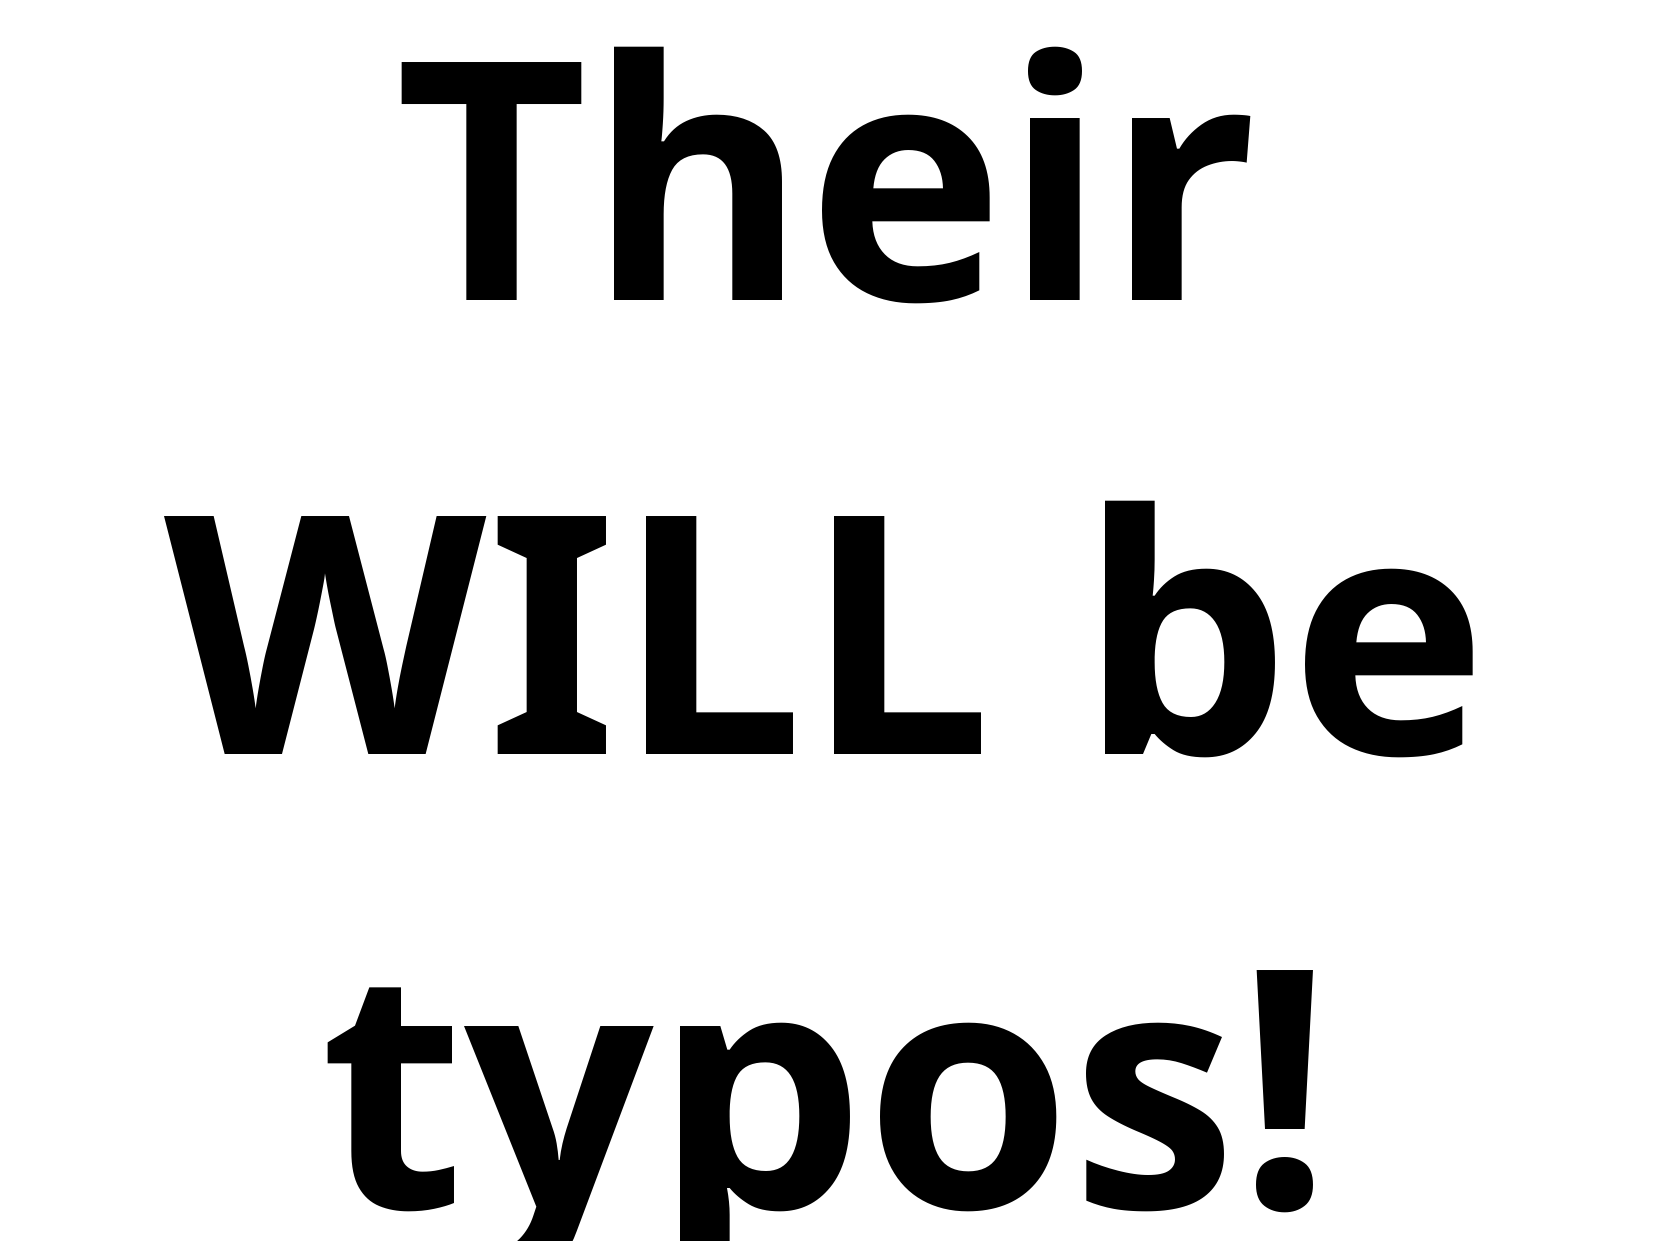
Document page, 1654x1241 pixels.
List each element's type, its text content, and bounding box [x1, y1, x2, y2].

title Their WILL be typos! [82, 49, 1571, 1201]
